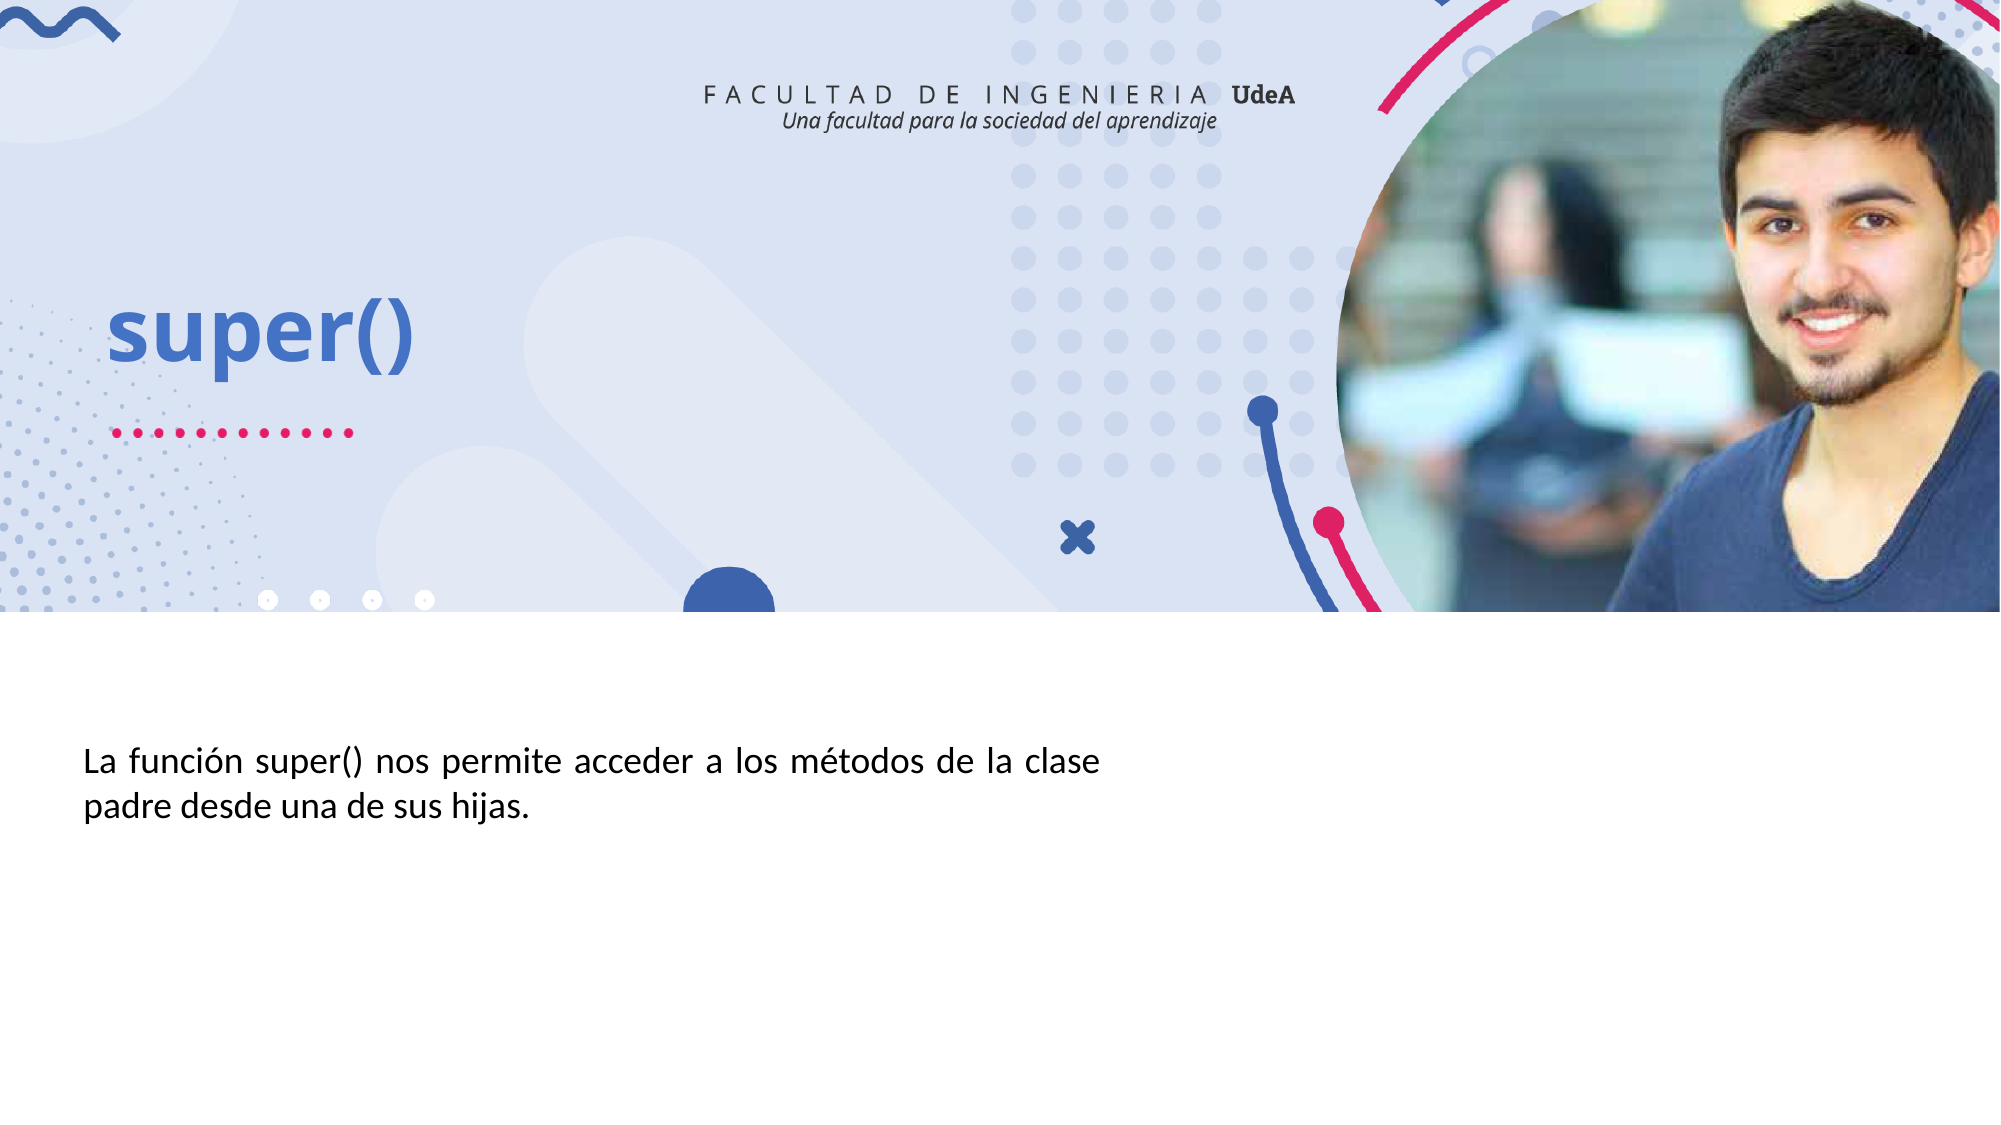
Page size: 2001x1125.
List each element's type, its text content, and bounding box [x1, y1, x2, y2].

text_box La función super() nos permite acceder a los métodos de la clase padre desde una de sus hijas. [68, 729, 1117, 879]
text_box super() [92, 277, 988, 389]
picture [0, 0, 2000, 612]
